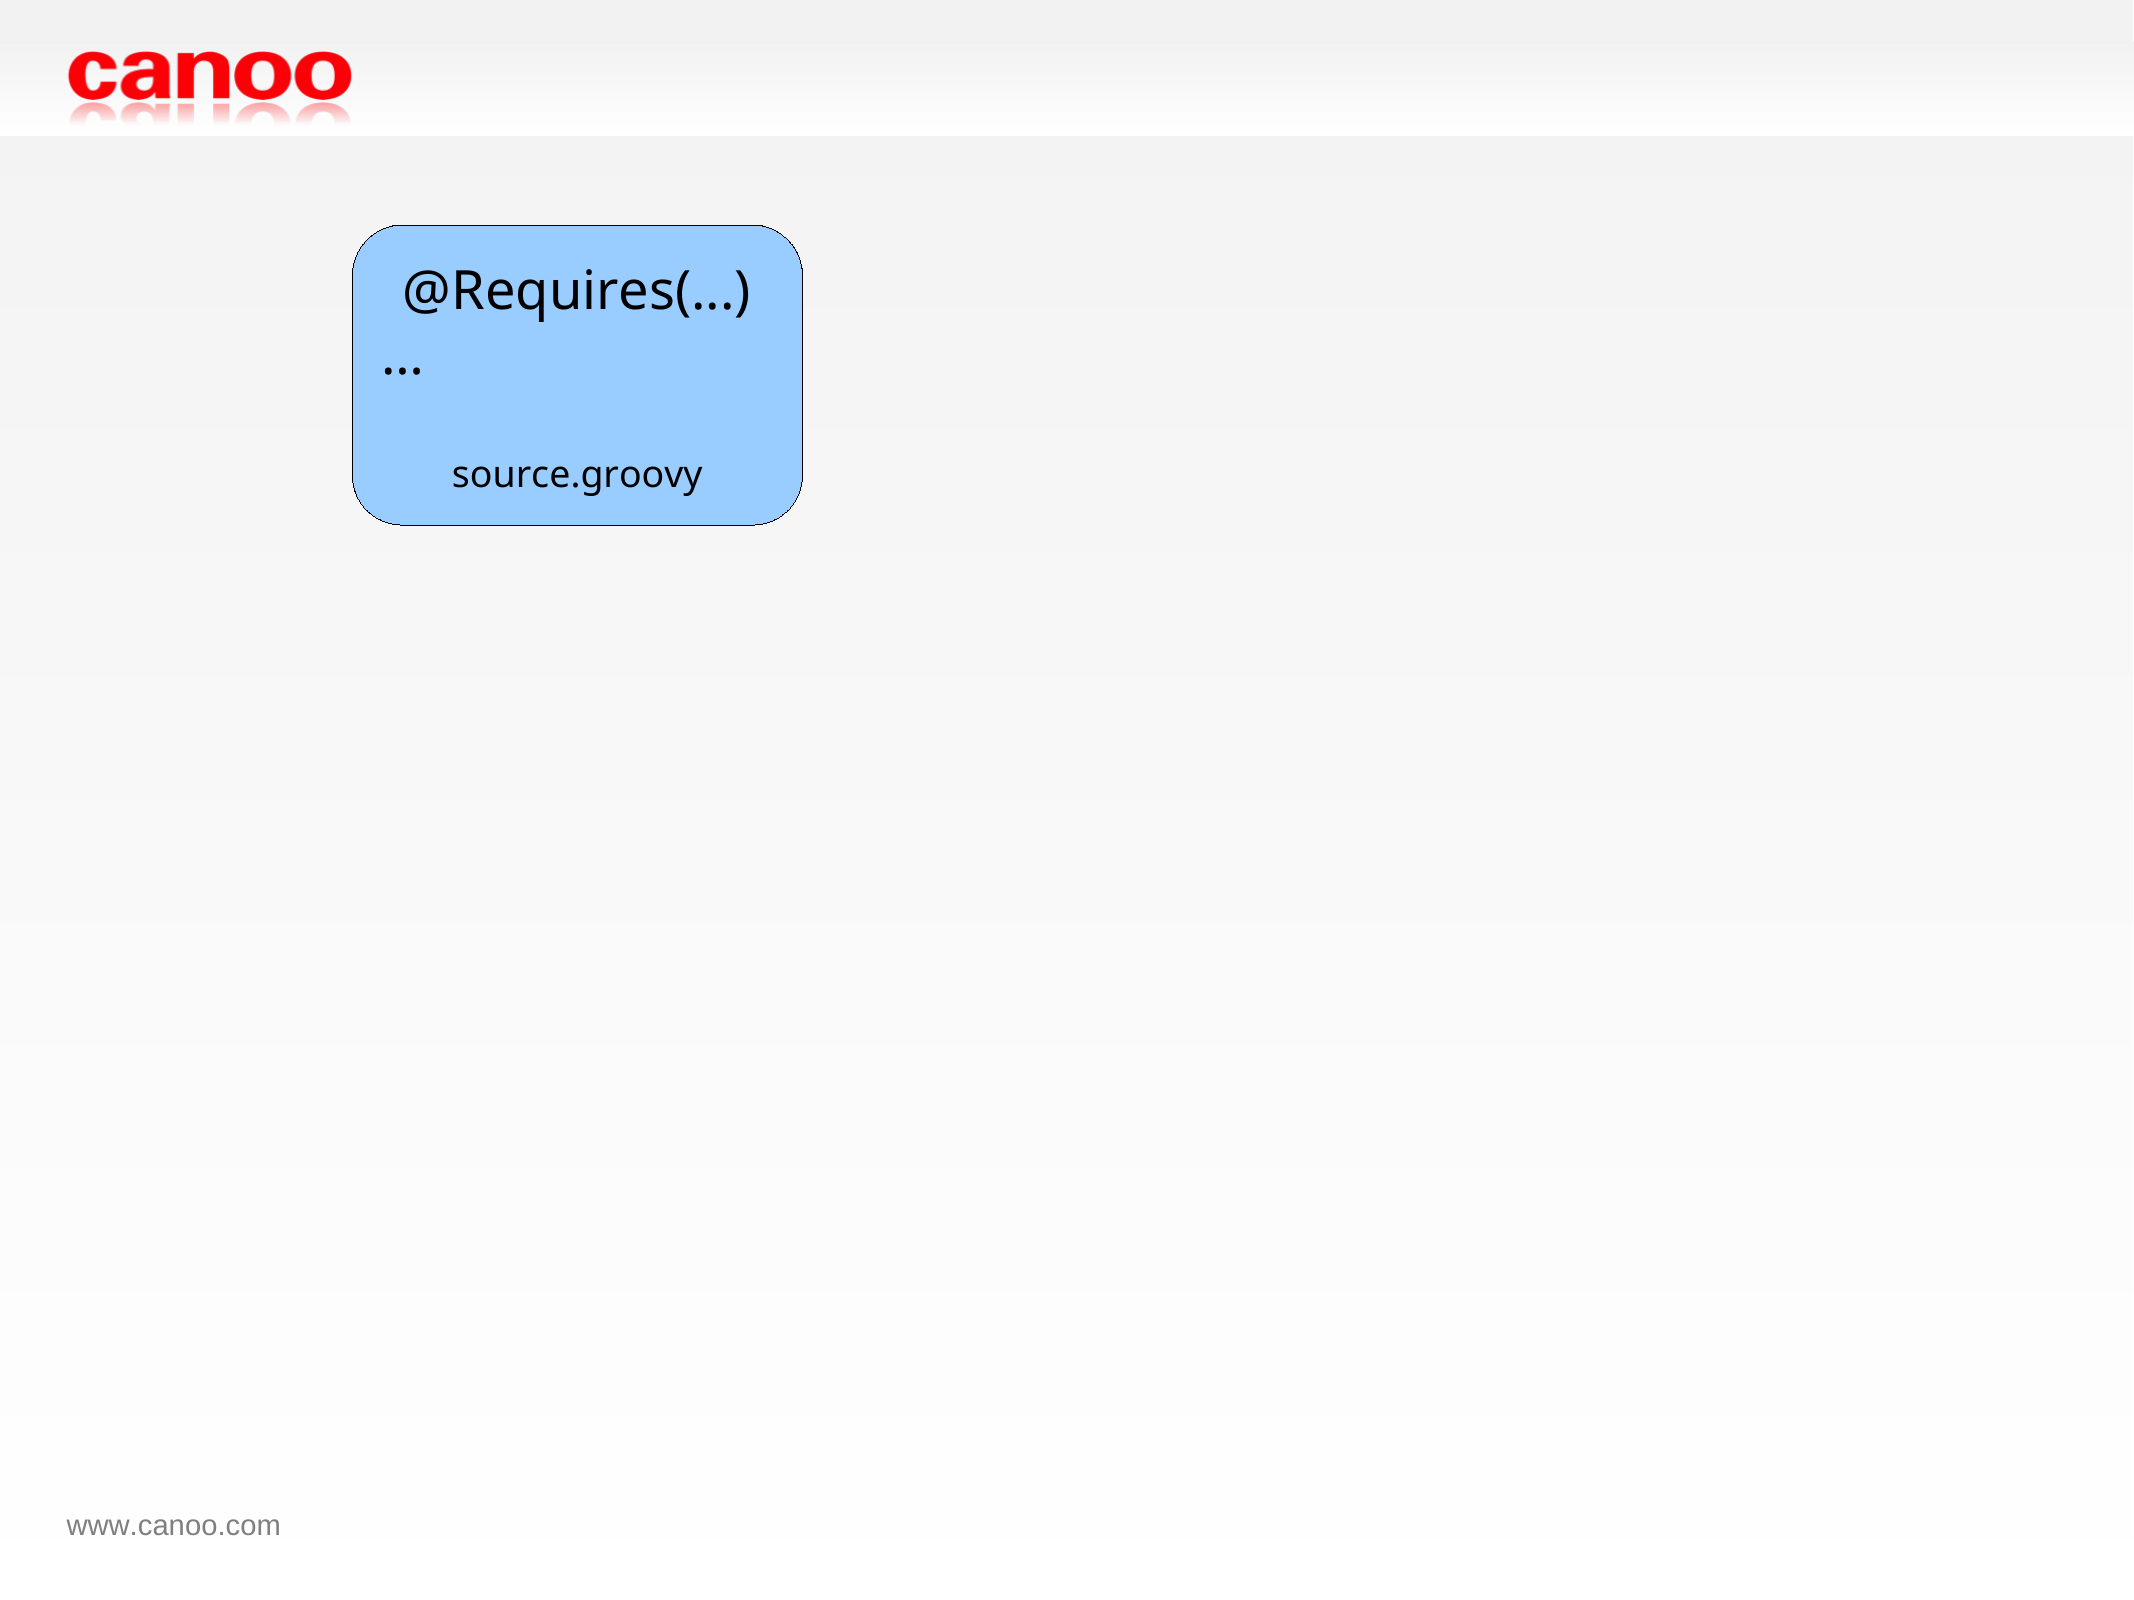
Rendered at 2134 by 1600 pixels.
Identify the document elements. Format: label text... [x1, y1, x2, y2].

text_box @Requires(...) … source.groovy [352, 225, 803, 526]
picture [65, 48, 353, 154]
